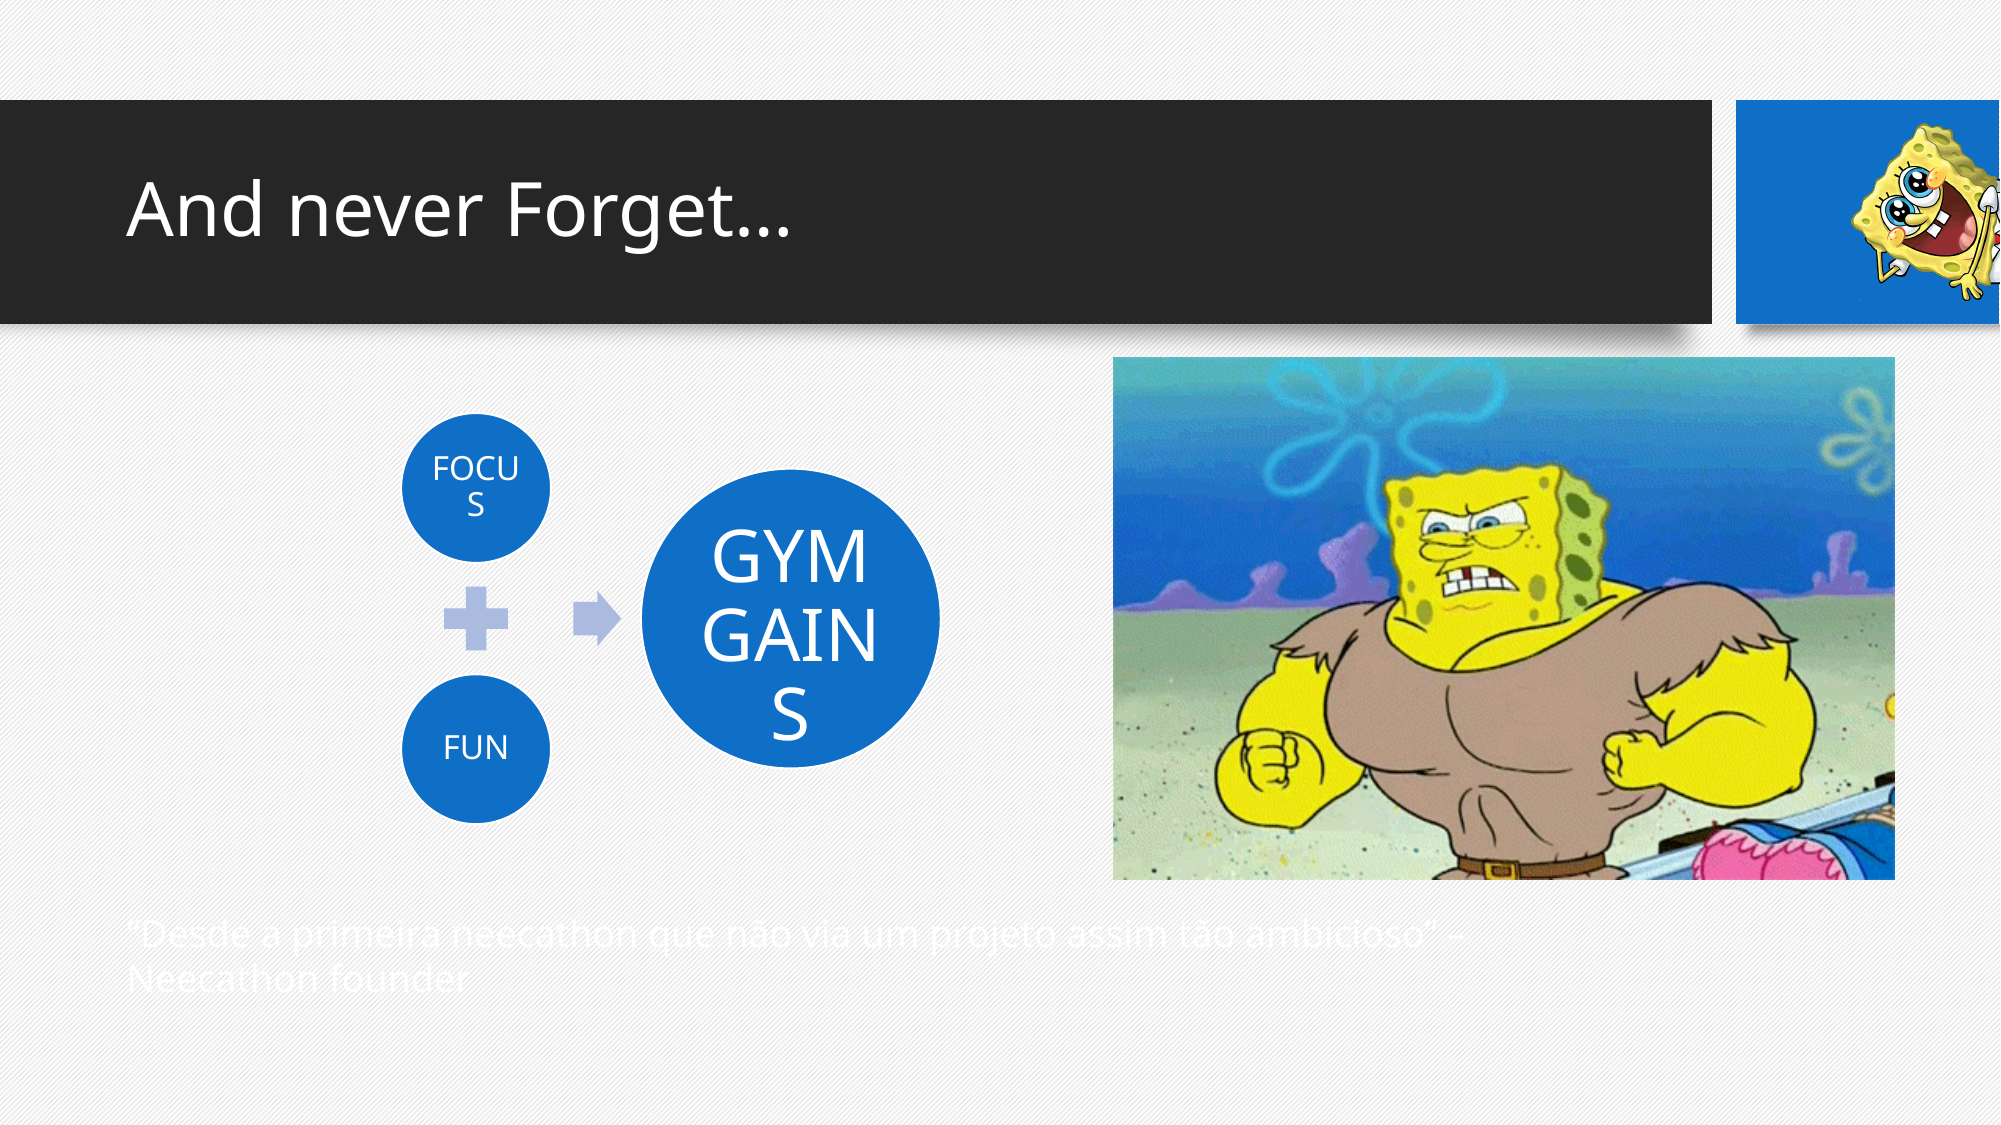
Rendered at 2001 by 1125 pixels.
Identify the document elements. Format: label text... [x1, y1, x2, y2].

text_box FOCUS [401, 413, 552, 563]
text_box [573, 590, 622, 647]
text_box FUN [401, 674, 552, 825]
picture [1851, 123, 2000, 301]
text_box GYM GAINS [640, 468, 941, 769]
text_box [444, 586, 508, 651]
title And never Forget… [111, 123, 1689, 301]
picture [1113, 357, 1895, 880]
text_box “Desde a primeira neecathon que não via um projeto assim tão ambicioso” – Neecathon founder [111, 902, 1486, 1054]
